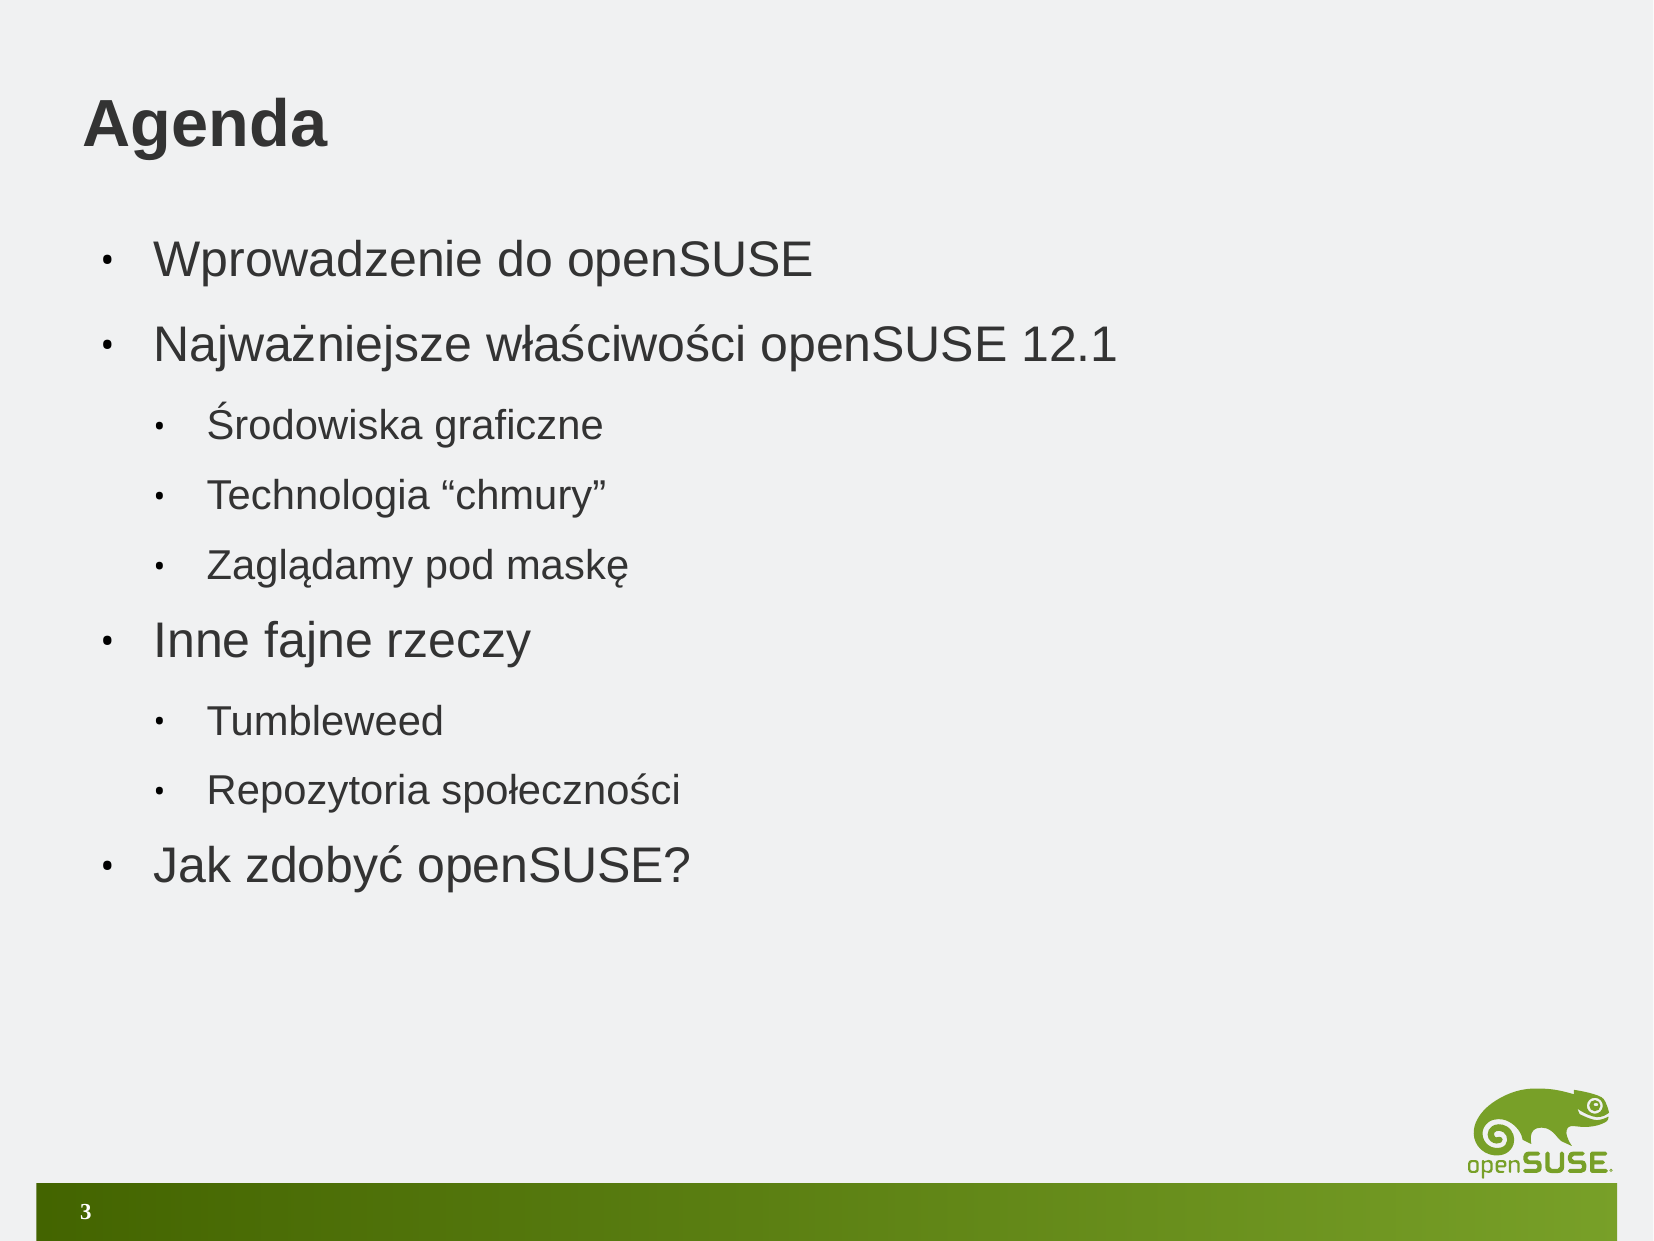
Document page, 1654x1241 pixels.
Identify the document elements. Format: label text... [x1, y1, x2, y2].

title Agenda [82, 49, 1571, 198]
list Wprowadzenie do openSUSE Najważniejsze właściwości openSUSE 12.1 Środowiska graficzne Technologia “chmury” Zaglądamy pod maskę Inne fajne rzeczy Tumbleweed Repozytoria społeczności Jak zdobyć openSUSE? [82, 231, 1571, 1050]
picture [0, 0, 1654, 1241]
